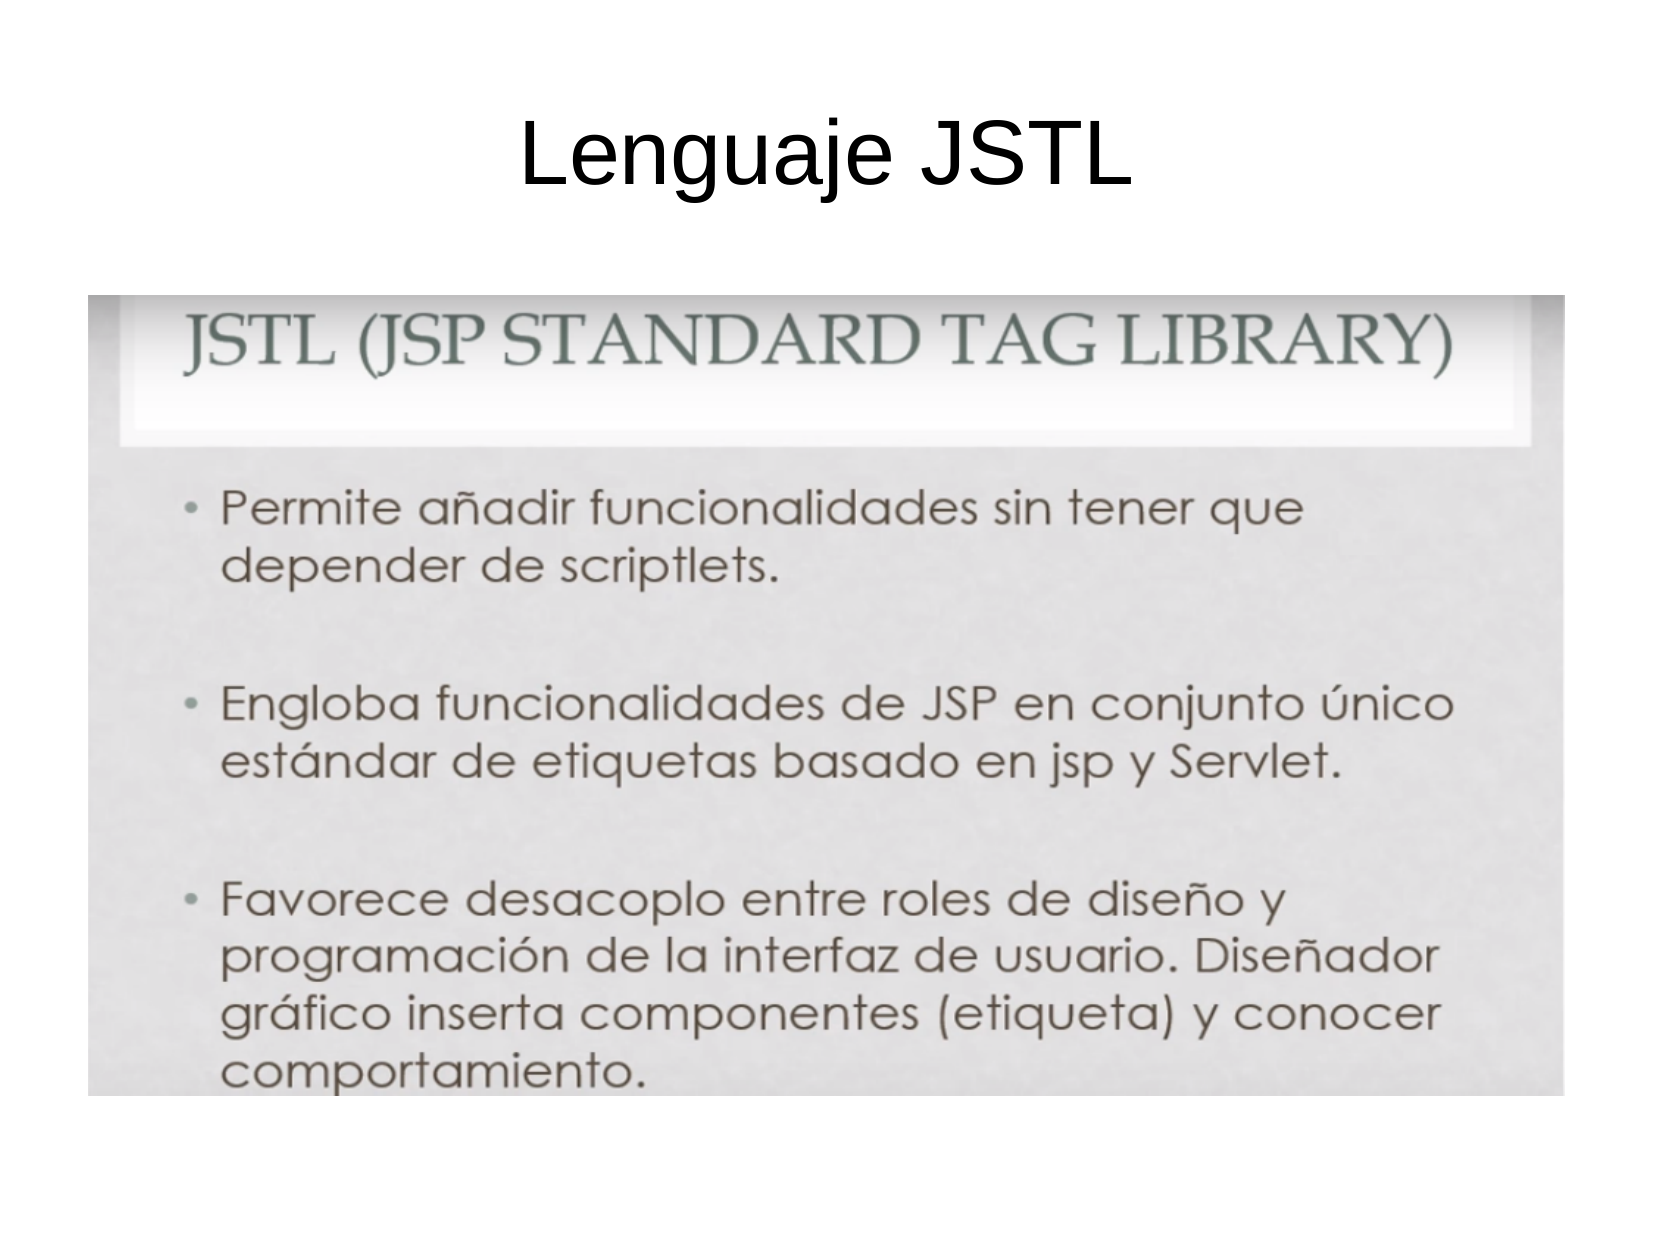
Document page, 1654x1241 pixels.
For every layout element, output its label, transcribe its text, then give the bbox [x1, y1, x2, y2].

picture [88, 295, 1565, 1096]
title Lenguaje JSTL [82, 49, 1571, 257]
